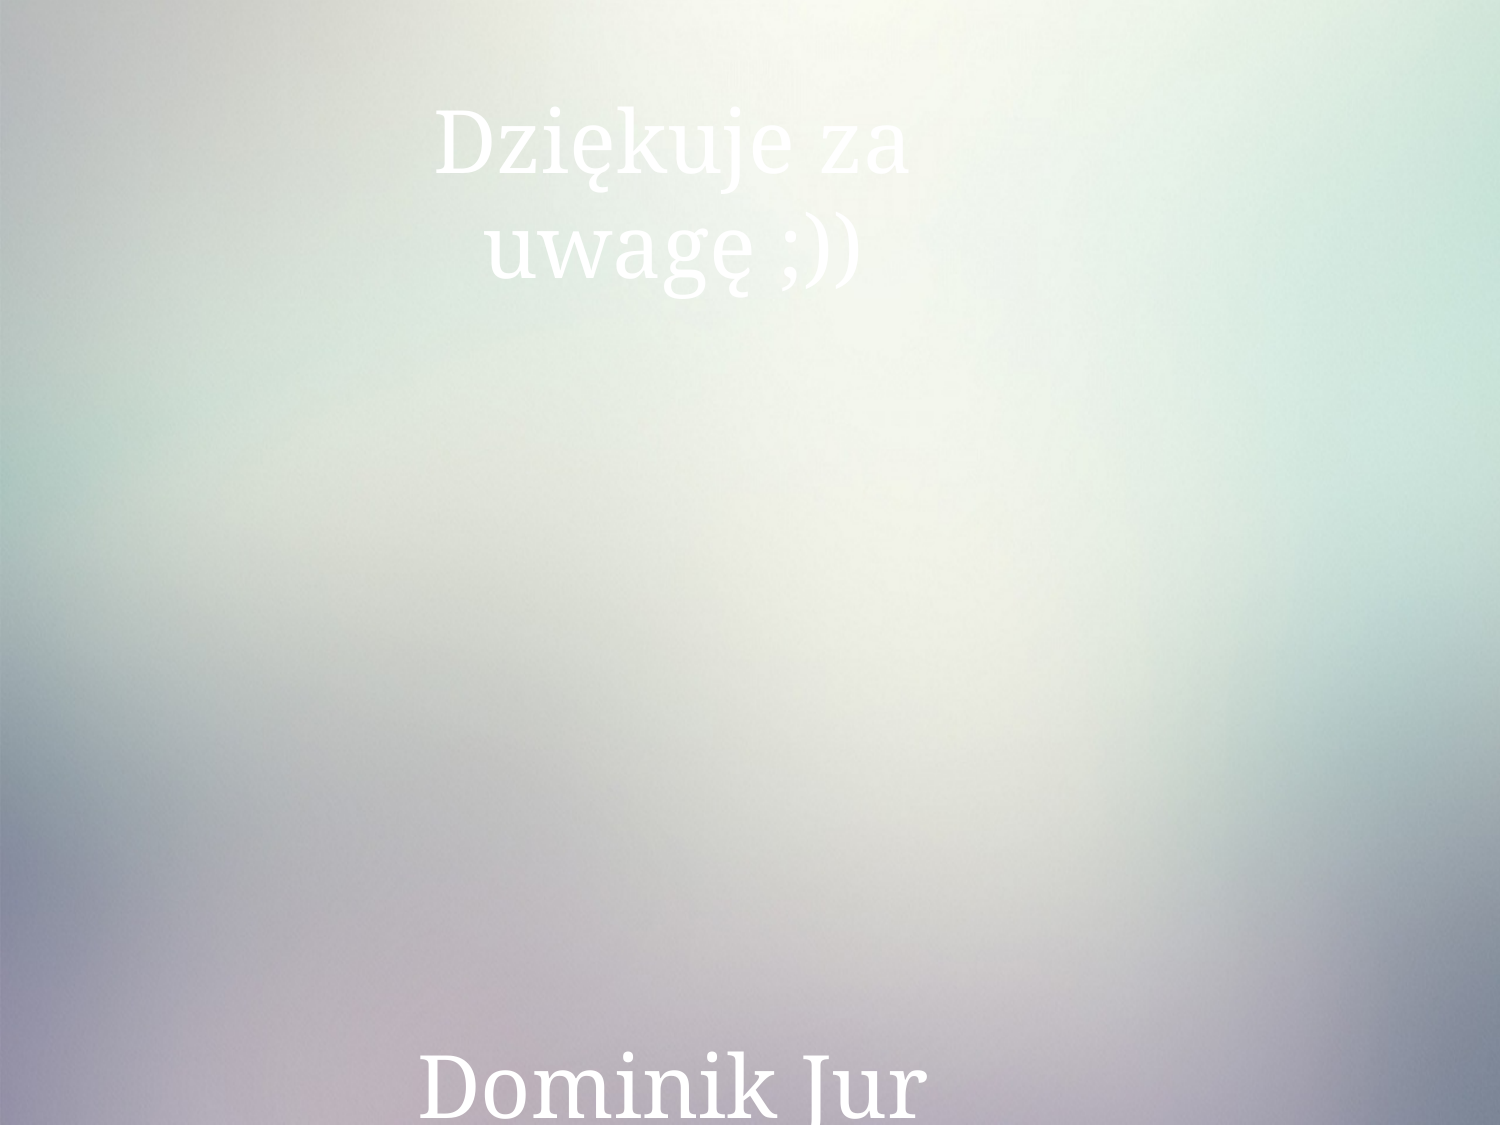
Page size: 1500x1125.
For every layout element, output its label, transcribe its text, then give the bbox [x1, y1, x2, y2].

text_box Dziękuje za uwagę ;)) Dominik Jur [242, 78, 1105, 1125]
picture [0, 0, 1500, 1125]
